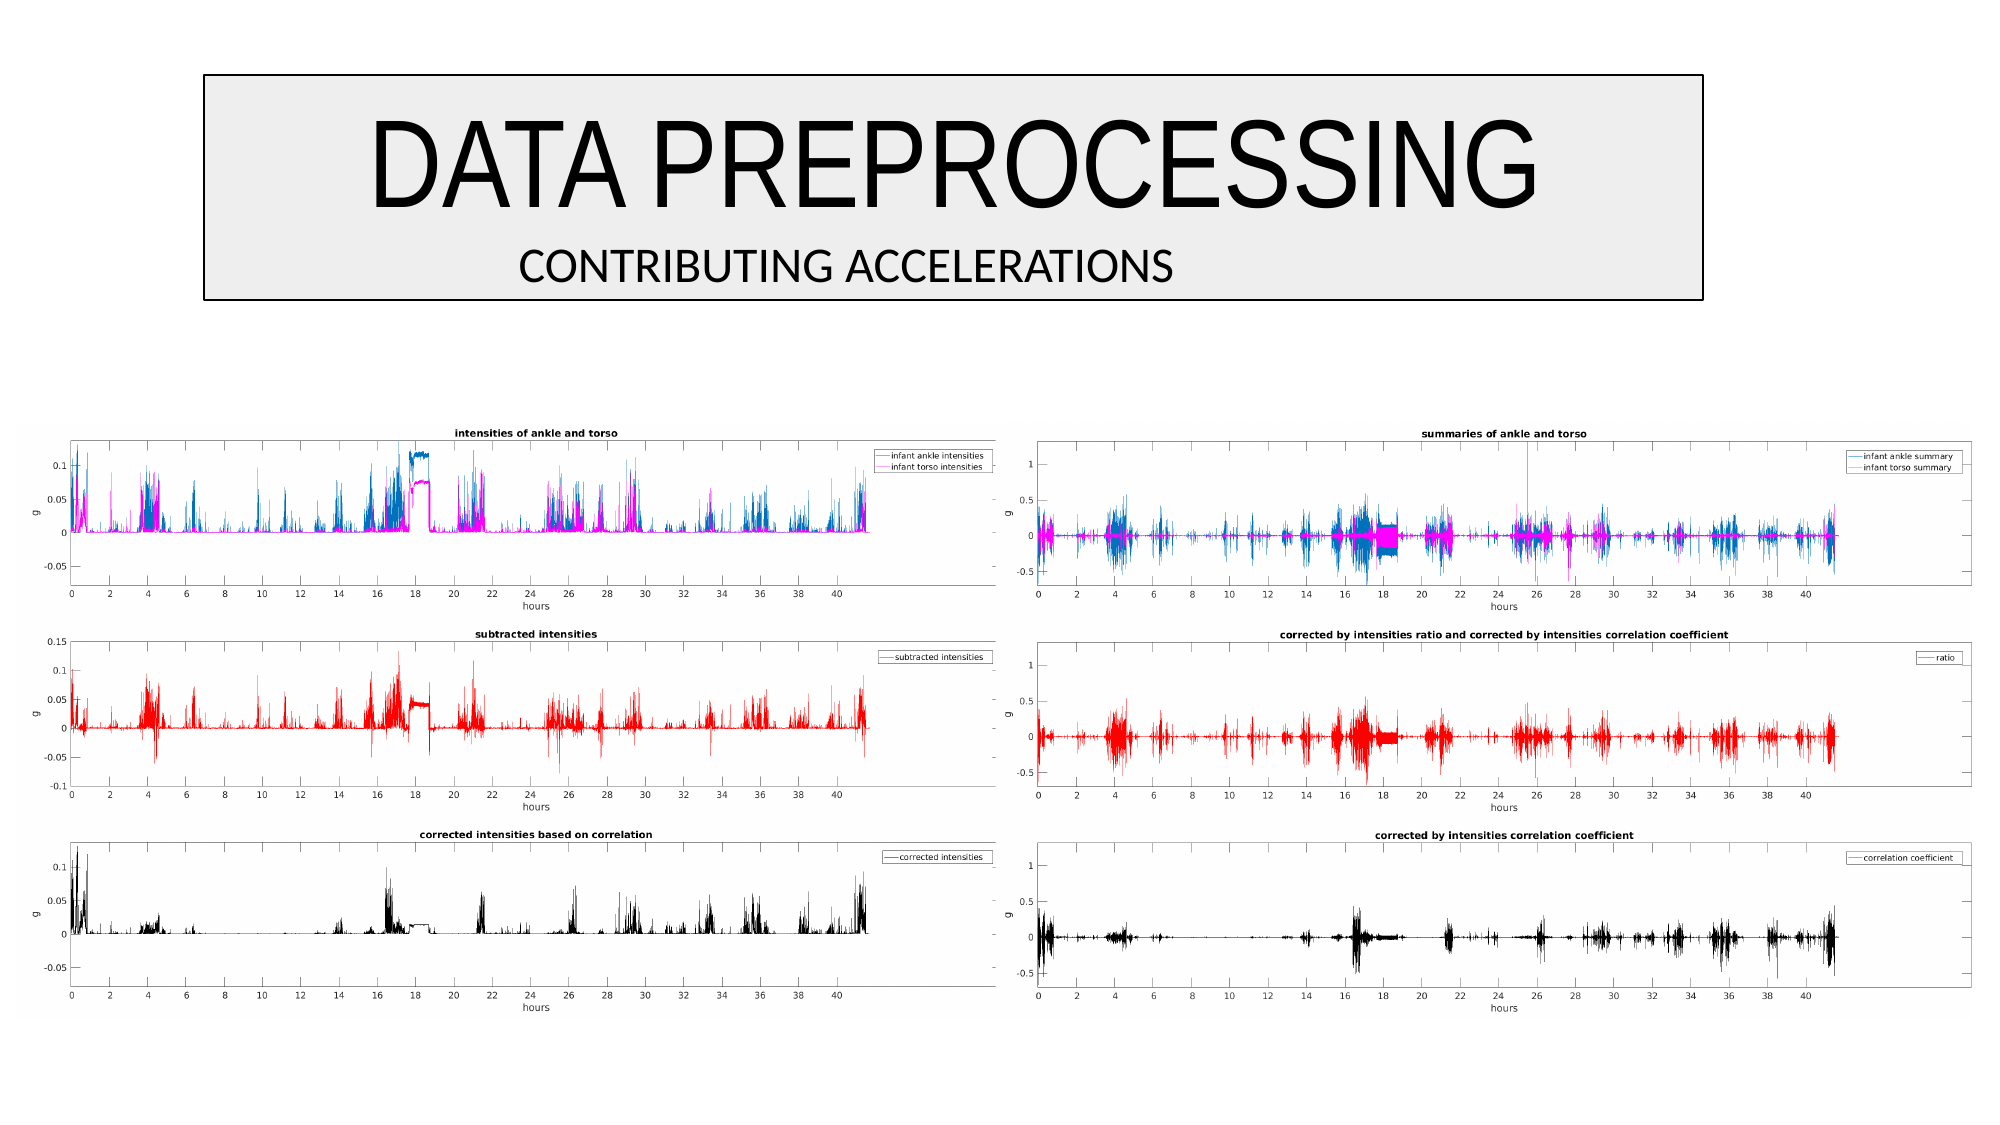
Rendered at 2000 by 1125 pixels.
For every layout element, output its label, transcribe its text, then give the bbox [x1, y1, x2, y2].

text_box DATA PREPROCESSING CONTRIBUTING ACCELERATIONS [203, 75, 1704, 300]
picture [995, 420, 1973, 1021]
list [0, 412, 1966, 1066]
